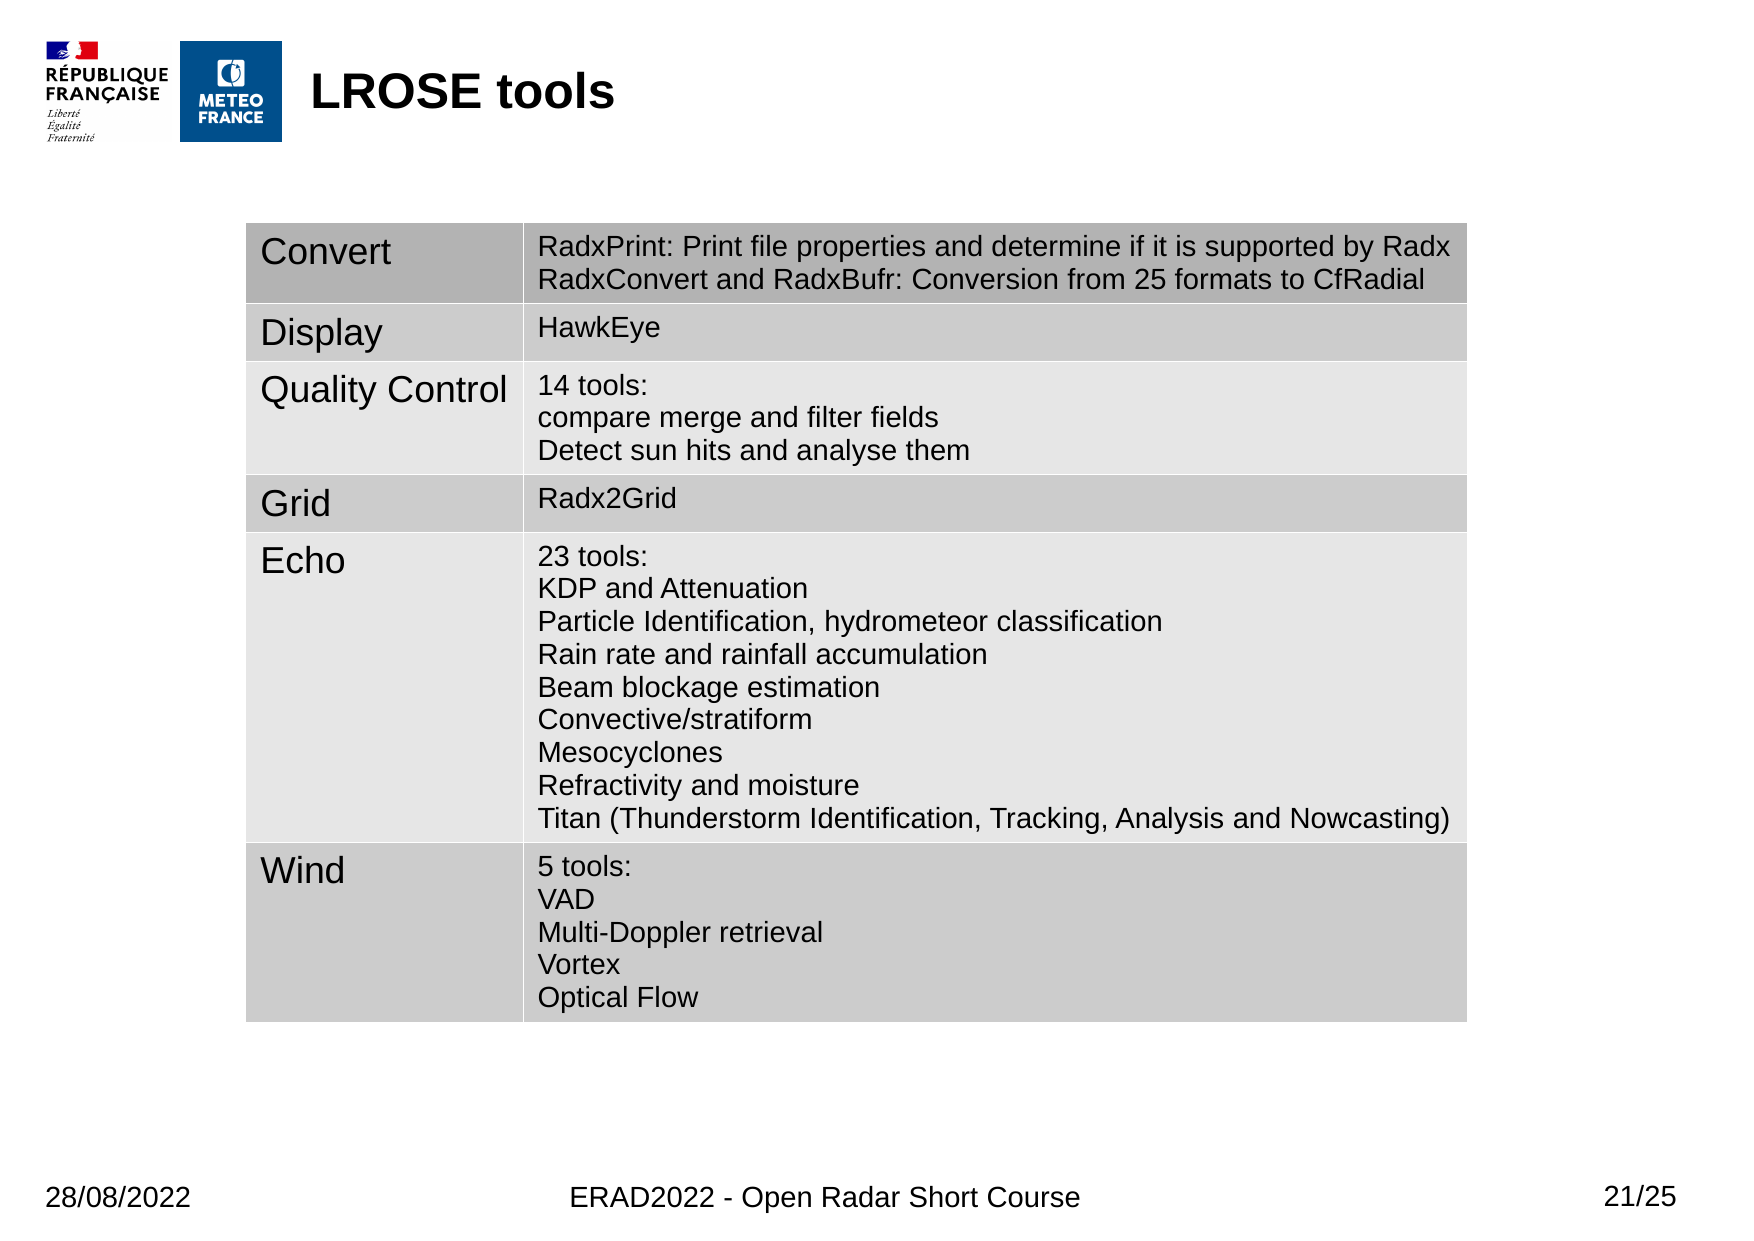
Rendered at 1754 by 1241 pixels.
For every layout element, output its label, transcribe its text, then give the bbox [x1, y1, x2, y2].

picture [180, 41, 282, 142]
table_cell 14 tools: compare merge and filter fields Detect sun hits and analyse them [524, 362, 1467, 474]
table_cell HawkEye [524, 304, 1467, 361]
table_header Convert [246, 223, 523, 303]
table_header RadxPrint: Print file properties and determine if it is supported by Radx RadxConvert and RadxBufr: Conversion from 25 formats to CfRadial [524, 223, 1467, 303]
table_cell Radx2Grid [524, 475, 1467, 532]
table_cell Grid [246, 475, 523, 532]
picture [46, 41, 172, 142]
table_cell Display [246, 304, 523, 361]
title LROSE tools [310, 40, 1697, 142]
table_cell Echo [246, 533, 523, 842]
table_cell 5 tools: VAD Multi-Doppler retrieval Vortex Optical Flow [524, 843, 1467, 1022]
table_cell Quality Control [246, 362, 523, 474]
table_cell 23 tools: KDP and Attenuation Particle Identification, hydrometeor classification Rain rate and rainfall accumulation Beam blockage estimation Convective/stratiform Mesocyclones Refractivity and moisture Titan (Thunderstorm Identification, Tracking, Analysis and Nowcasting) [524, 533, 1467, 842]
table_cell Wind [246, 843, 523, 1022]
